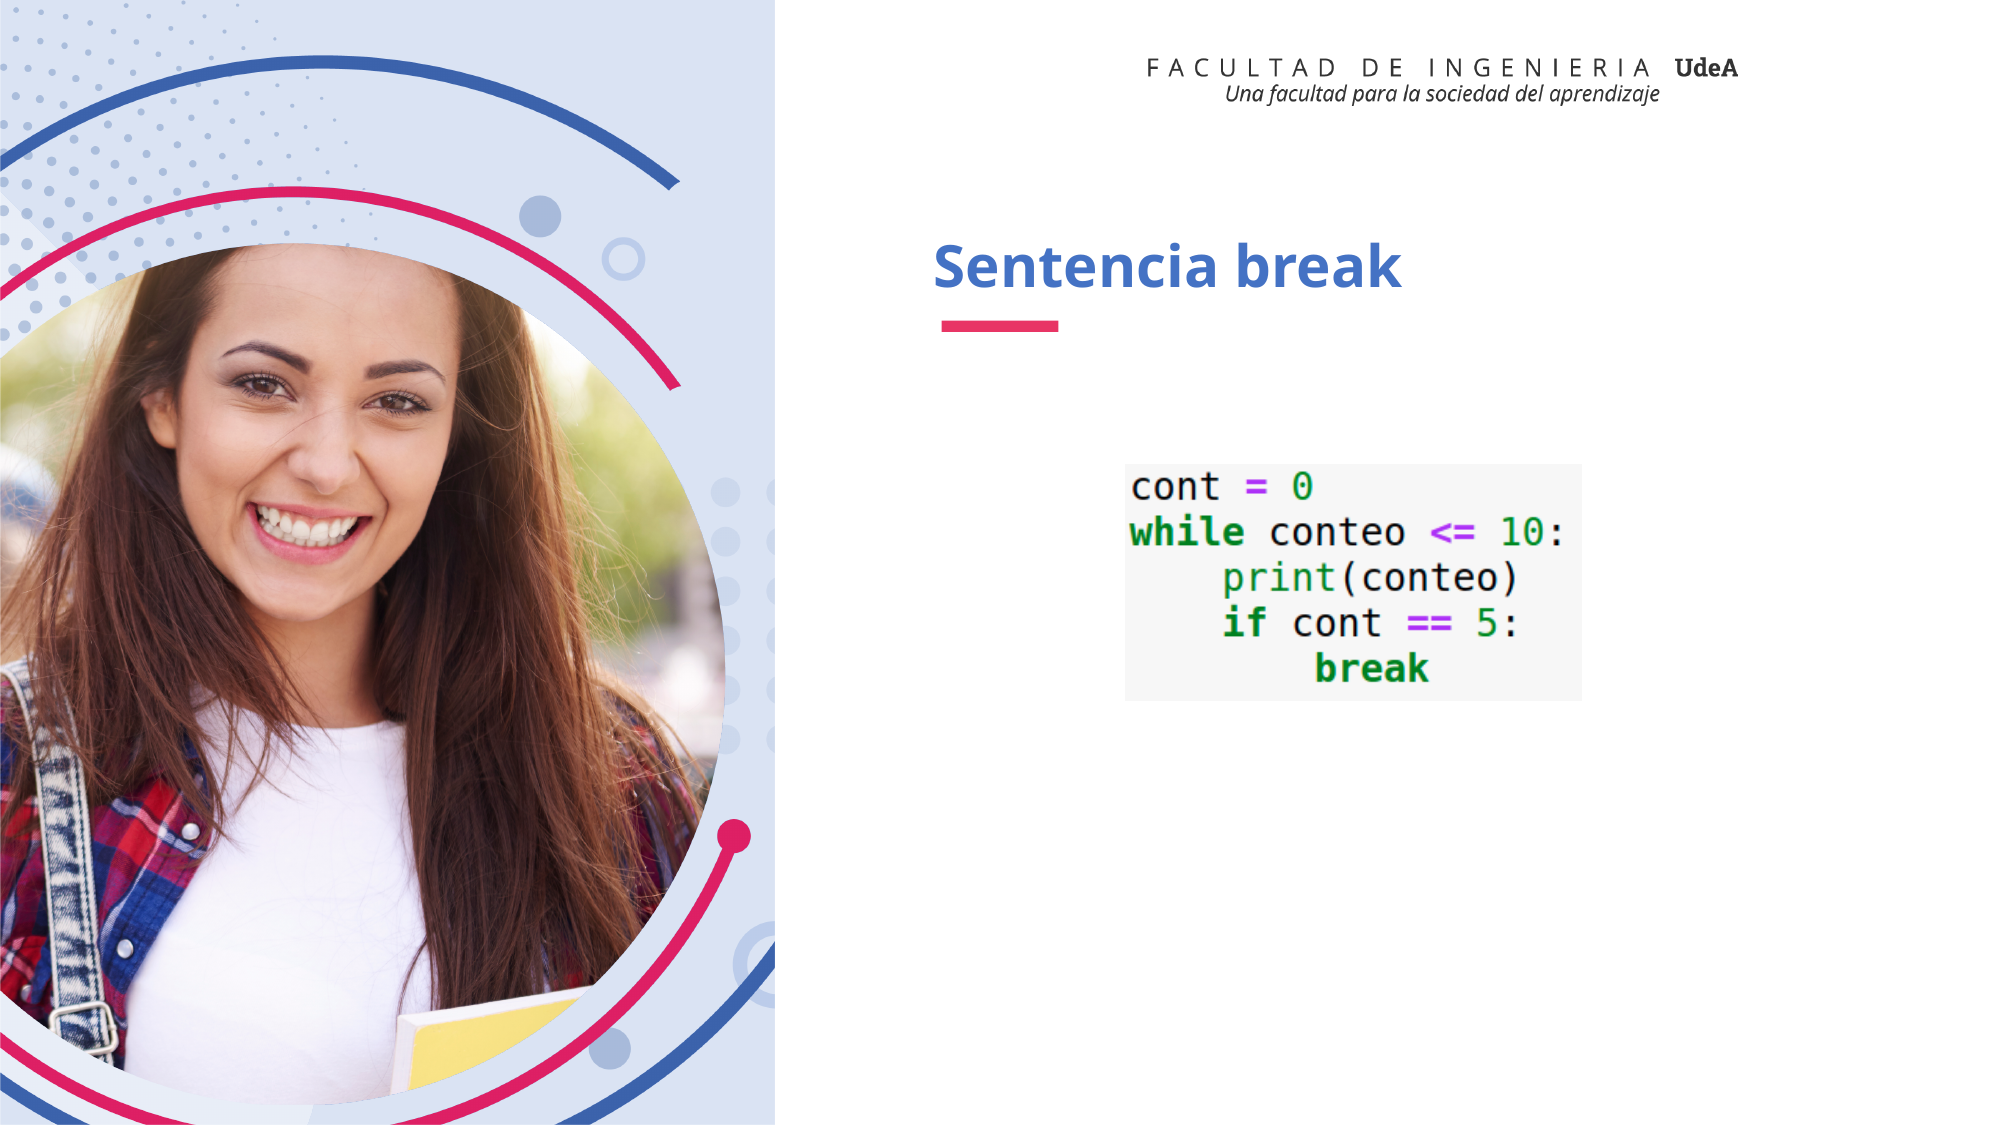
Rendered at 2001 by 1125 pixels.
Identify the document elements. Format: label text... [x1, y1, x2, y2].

picture [0, 0, 775, 1125]
picture [1148, 57, 1738, 106]
picture [1125, 464, 1582, 701]
text_box Sentencia break [918, 212, 1815, 324]
